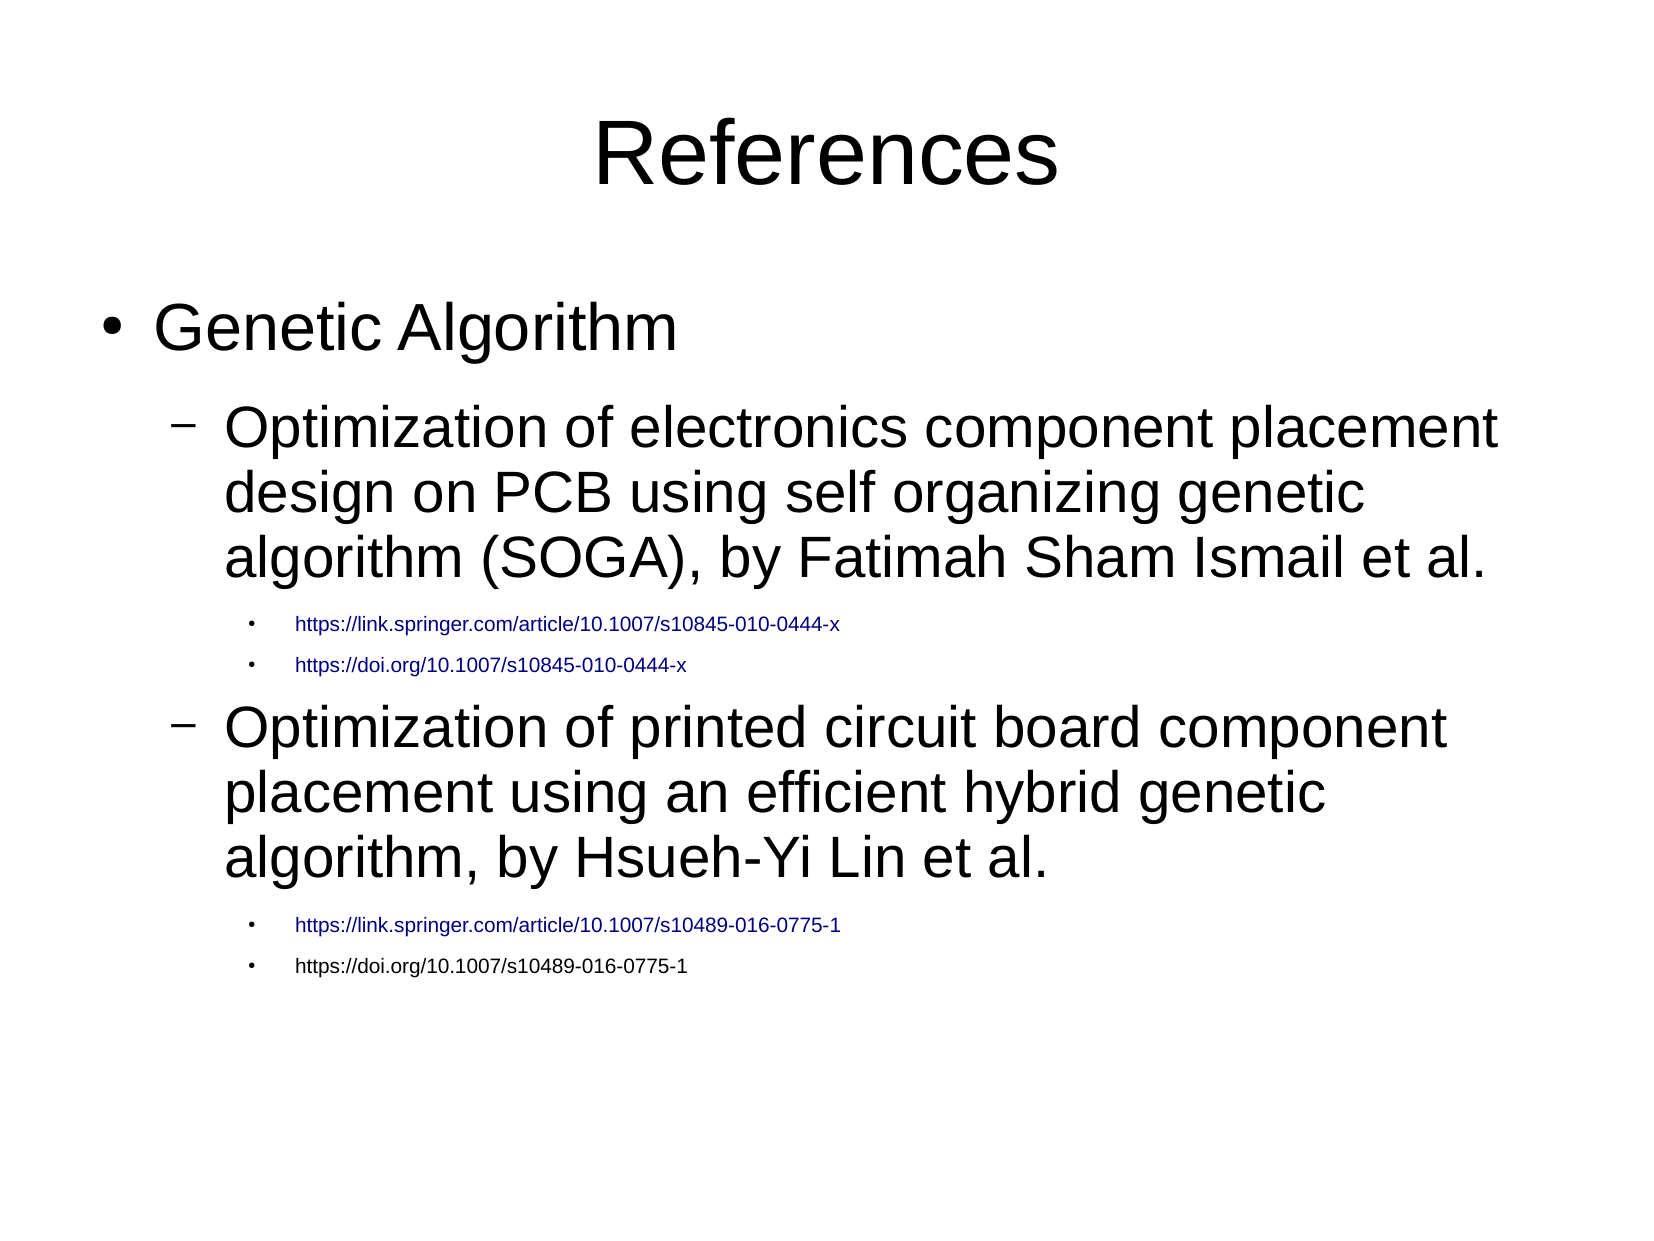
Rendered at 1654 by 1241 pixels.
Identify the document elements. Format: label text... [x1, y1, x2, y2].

title References [82, 49, 1571, 257]
list Genetic Algorithm Optimization of electronics component placement design on PCB using self organizing genetic algorithm (SOGA), by Fatimah Sham Ismail et al. https://link.springer.com/article/10.1007/s10845-010-0444-x https://doi.org/10.1007/s10845-010-0444-x Optimization of printed circuit board component placement using an efficient hybrid genetic algorithm, by Hsueh-Yi Lin et al. https://link.springer.com/article/10.1007/s10489-016-0775-1 https://doi.org/10.1007/s10489-016-0775-1 [82, 290, 1571, 1109]
